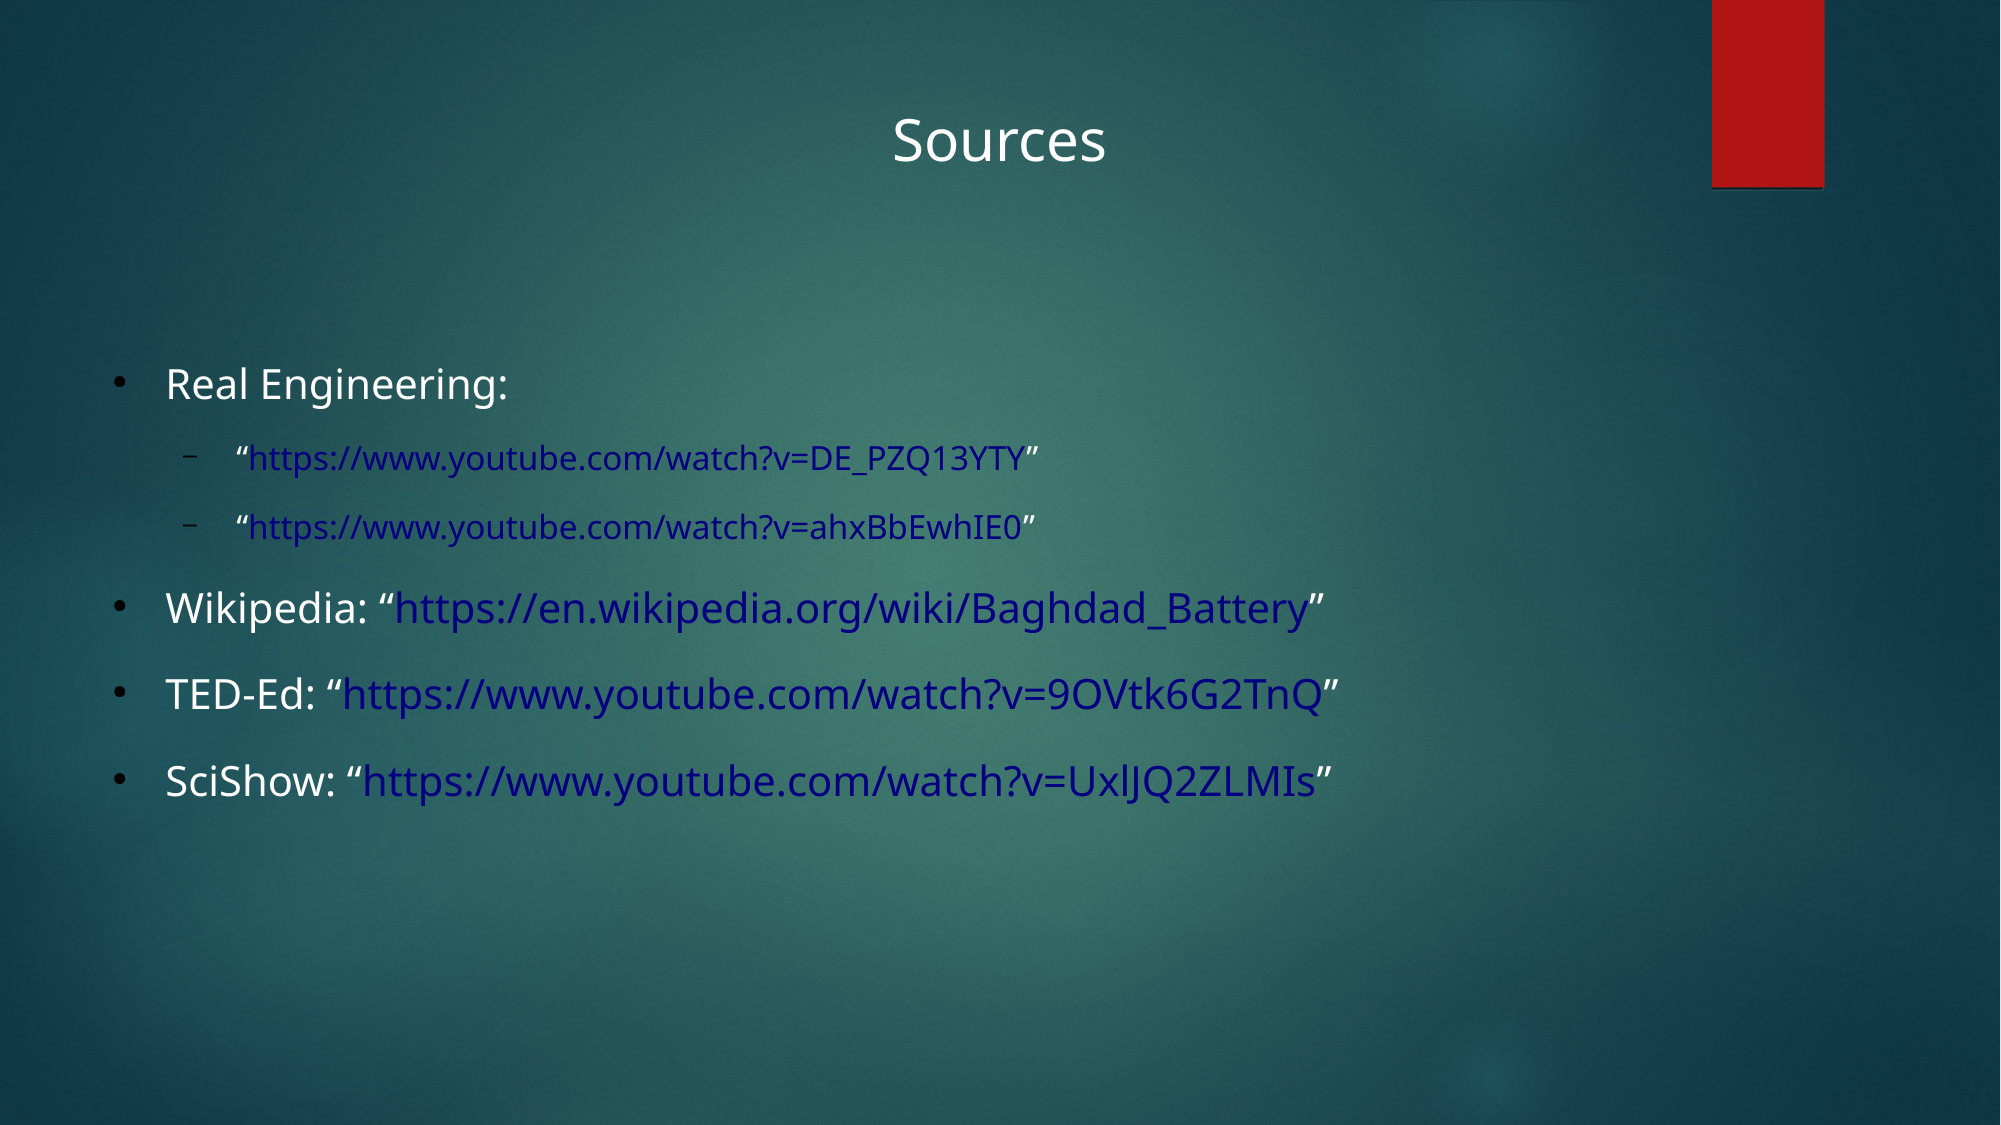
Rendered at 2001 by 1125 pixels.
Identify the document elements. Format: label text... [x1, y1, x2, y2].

list Real Engineering: “https://www.youtube.com/watch?v=DE_PZQ13YTY” “https://www.youtube.com/watch?v=ahxBbEwhIE0” Wikipedia: “https://en.wikipedia.org/wiki/Baghdad_Battery” TED-Ed: “https://www.youtube.com/watch?v=9OVtk6G2TnQ” SciShow: “https://www.youtube.com/watch?v=UxlJQ2ZLMIs” [94, 354, 1895, 1007]
title Sources [99, 44, 1900, 233]
picture [0, 0, 2001, 1125]
